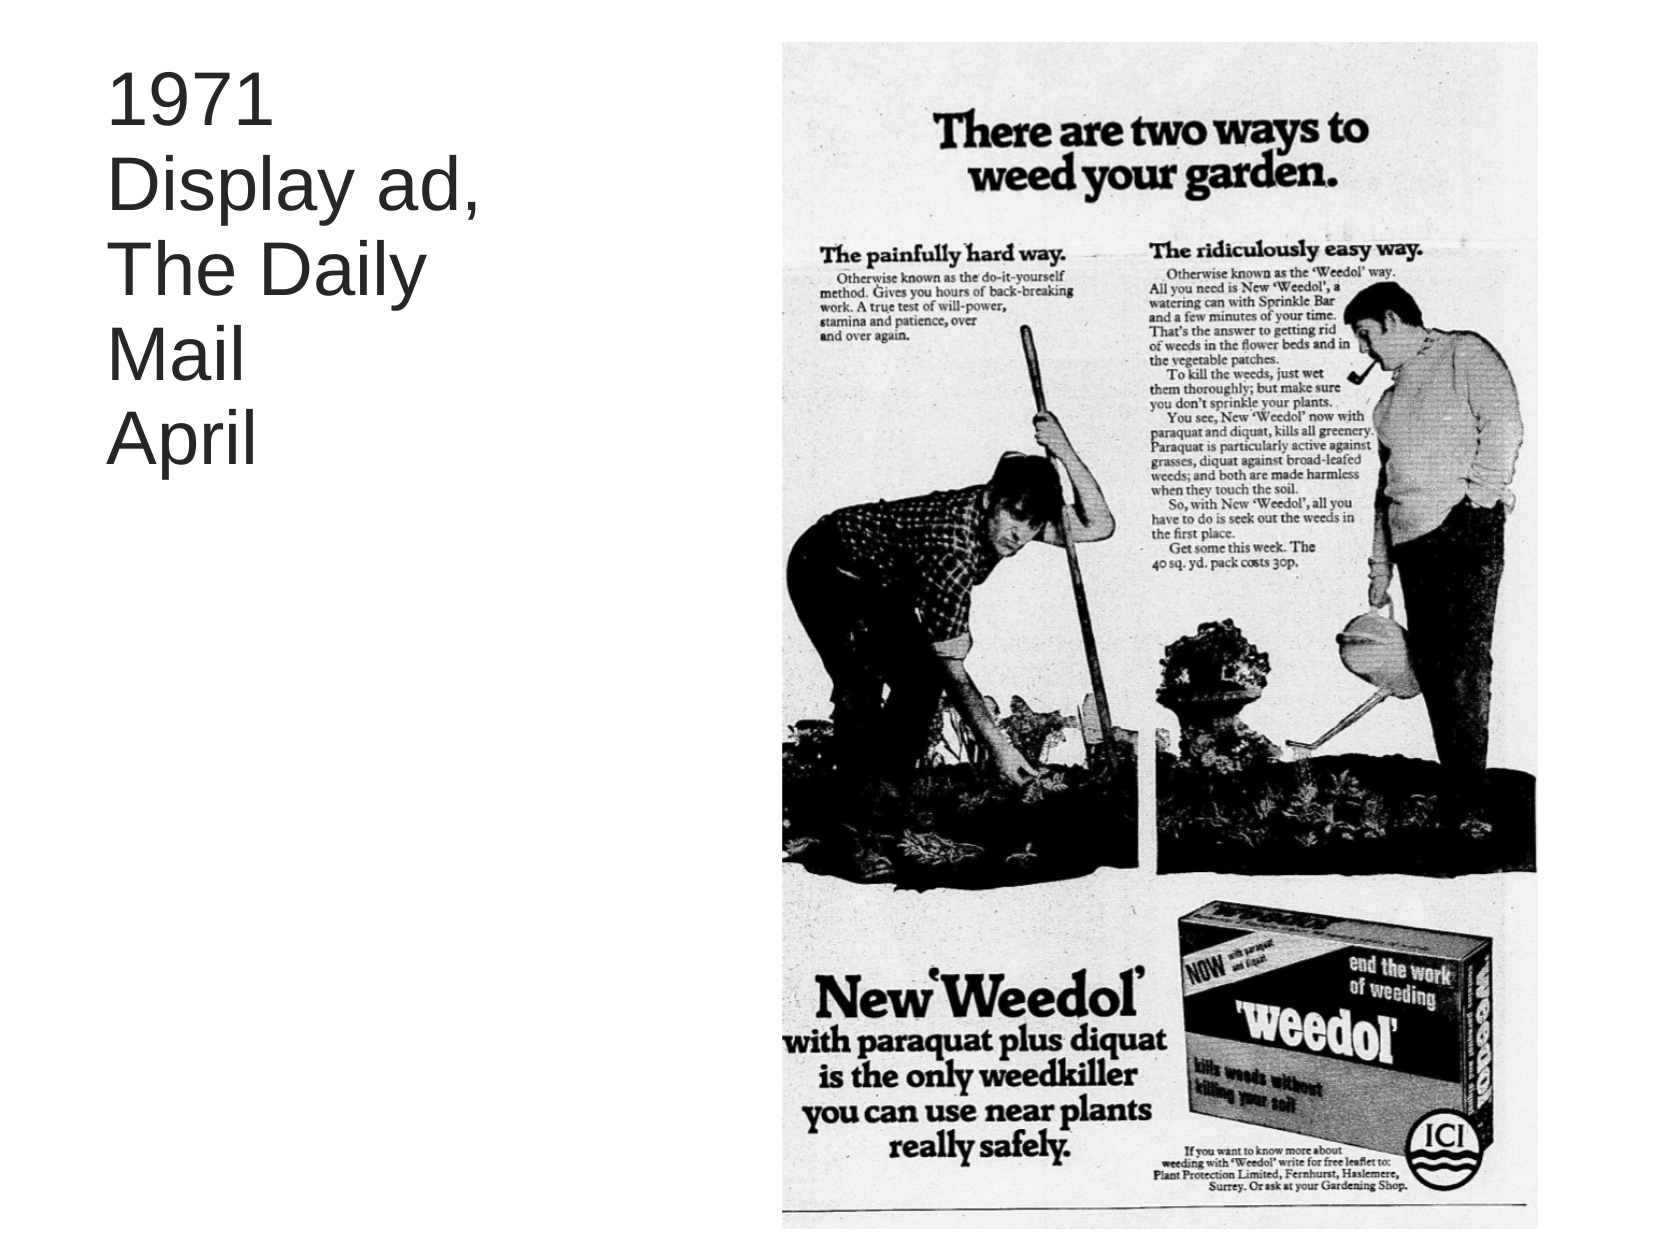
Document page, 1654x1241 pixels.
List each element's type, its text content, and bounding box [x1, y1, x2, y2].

text_box 1971 Display ad, The Daily Mail April [91, 49, 591, 489]
picture [779, 42, 1538, 1229]
